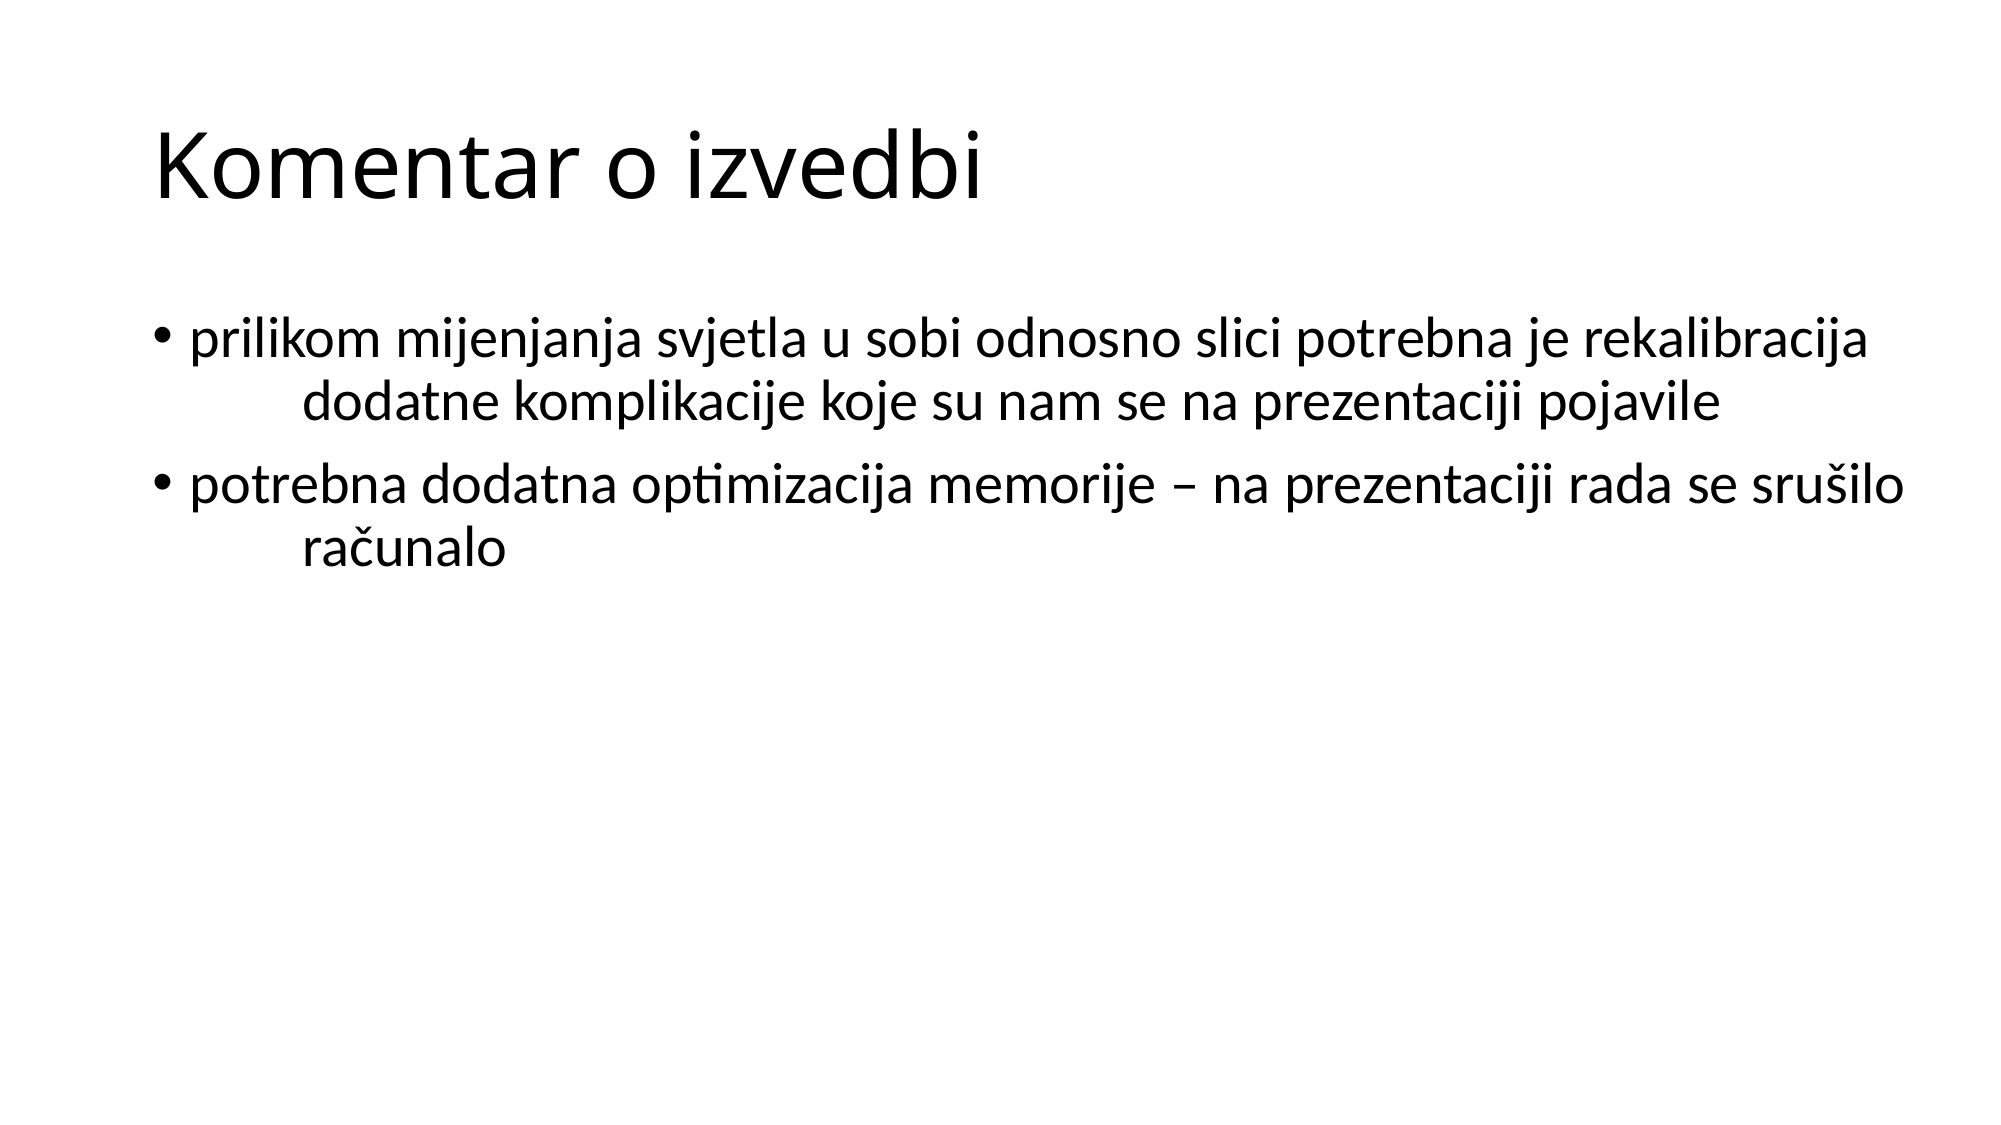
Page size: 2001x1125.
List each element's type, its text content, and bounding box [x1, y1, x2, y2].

title Komentar o izvedbi [137, 59, 1863, 278]
list prilikom mijenjanja svjetla u sobi odnosno slici potrebna je rekalibracija dodatne komplikacije koje su nam se na prezentaciji pojavile potrebna dodatna optimizacija memorije – na prezentaciji rada se srušilo računalo [137, 299, 1966, 1014]
